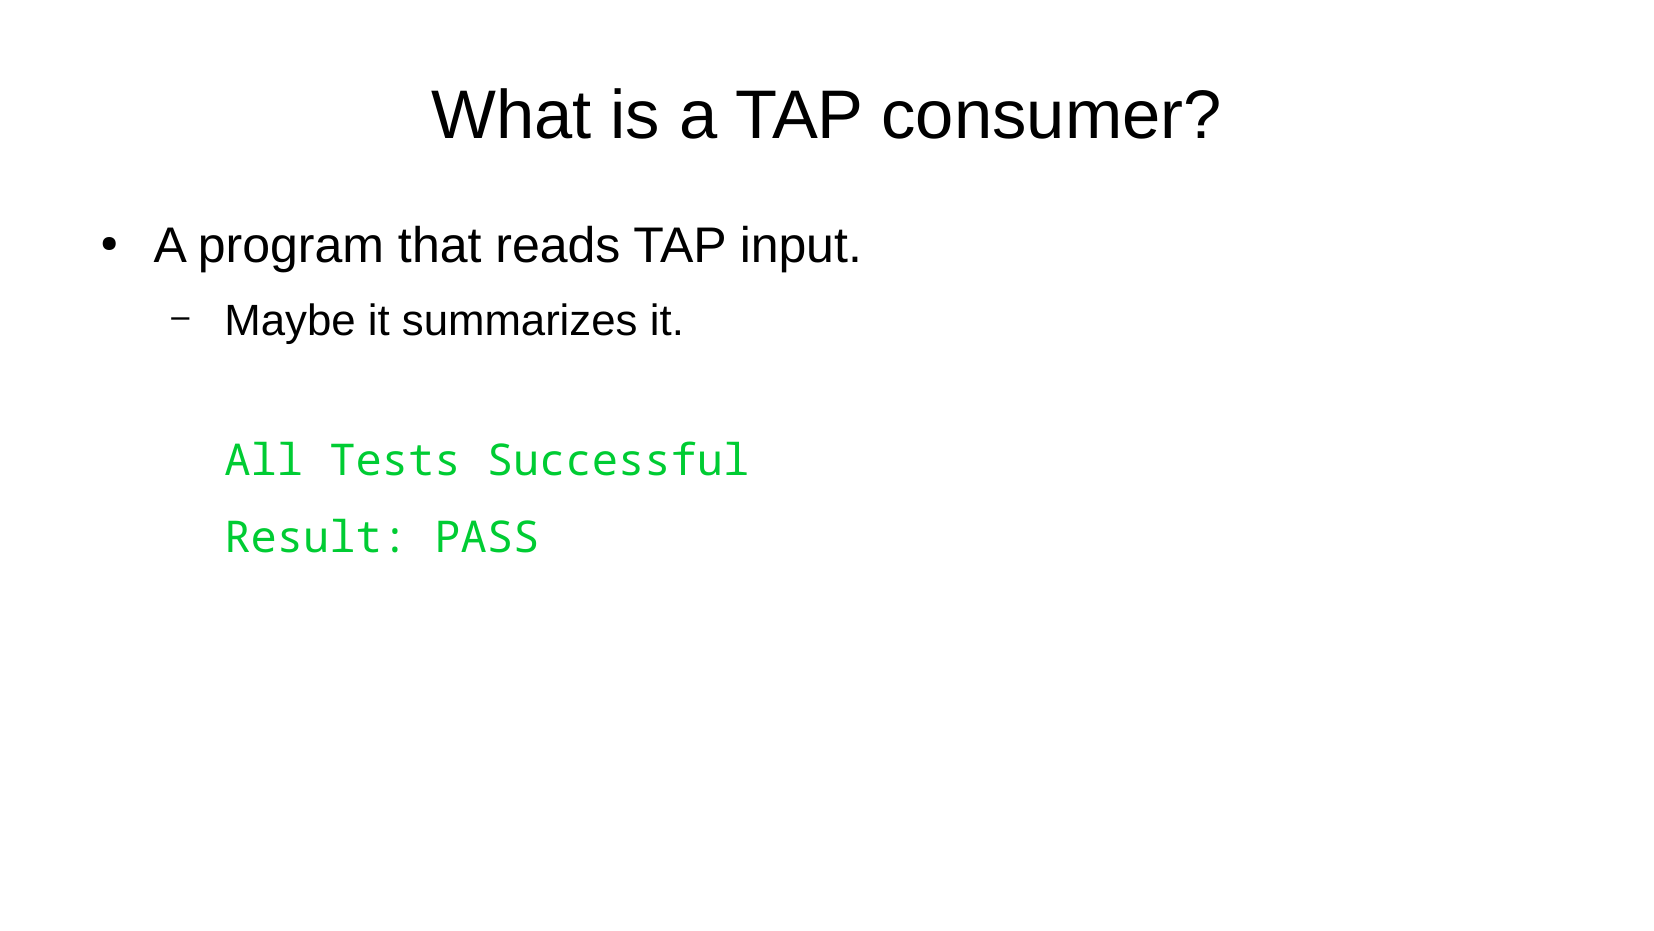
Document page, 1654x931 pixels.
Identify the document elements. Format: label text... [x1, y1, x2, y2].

title What is a TAP consumer? [82, 37, 1571, 193]
list A program that reads TAP input. Maybe it summarizes it. All Tests Successful Result: PASS [82, 217, 1571, 758]
